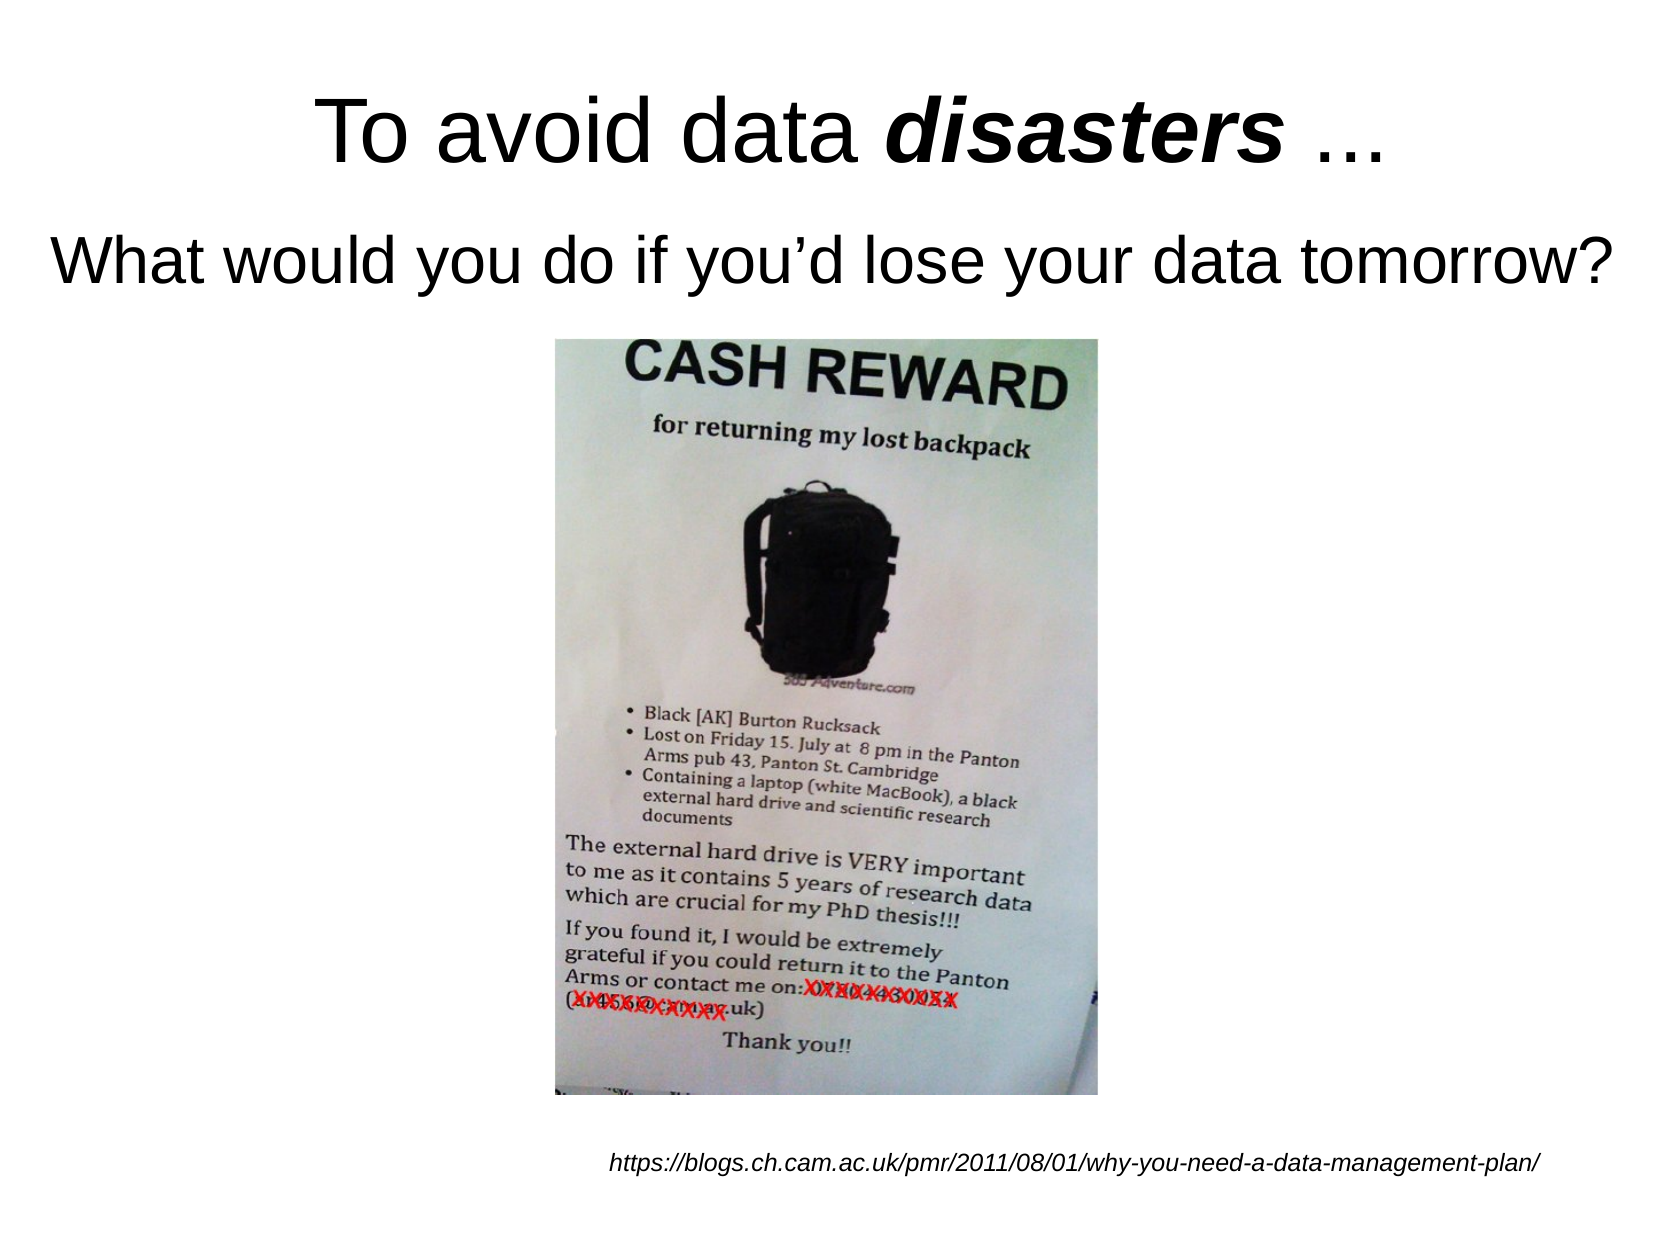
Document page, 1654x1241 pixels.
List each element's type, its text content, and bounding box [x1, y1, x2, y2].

text_box What would you do if you’d lose your data tomorrow? [35, 215, 1648, 324]
title To avoid data disasters ... [225, 53, 1478, 208]
picture [554, 338, 1099, 1096]
text_box https://blogs.ch.cam.ac.uk/pmr/2011/08/01/why-you-need-a-data-management-plan/ [597, 1146, 1554, 1180]
